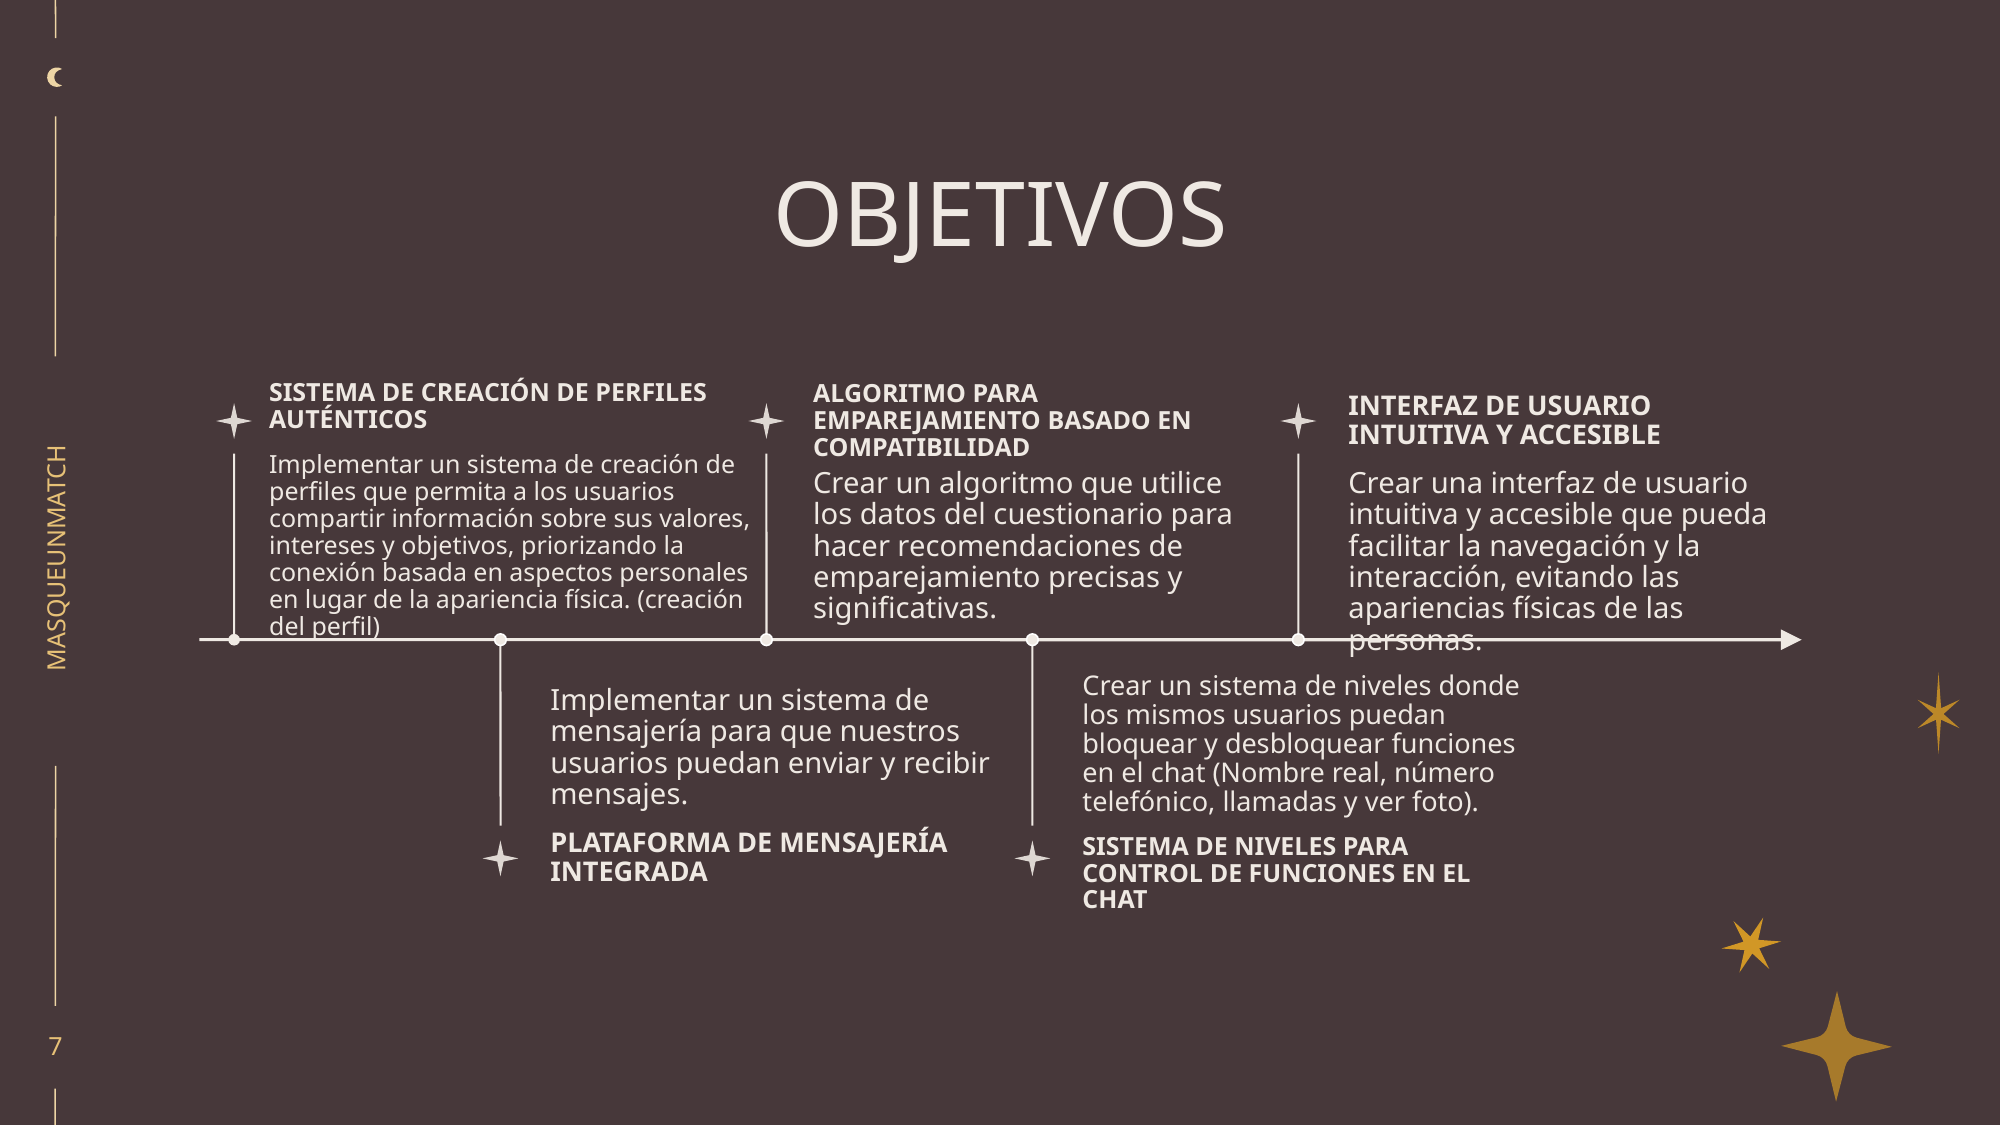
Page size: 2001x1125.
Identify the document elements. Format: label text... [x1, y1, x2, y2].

text_box [1026, 633, 1039, 646]
text_box SISTEMA DE CREACIÓN DE PERFILES AUTÉNTICOS [269, 374, 764, 440]
text_box [1014, 840, 1051, 877]
text_box ALGORITMO PARA EMPAREJAMIENTO BASADO EN COMPATIBILIDAD [813, 388, 1257, 454]
text_box Implementar un sistema de creación de perfiles que permita a los usuarios compartir información sobre sus valores, intereses y objetivos, priorizando la conexión basada en aspectos personales en lugar de la apariencia física. (creación del perfil) [269, 440, 764, 626]
title OBJETIVOS [175, 161, 1826, 275]
text_box Crear un sistema de niveles donde los mismos usuarios puedan bloquear y desbloquear funciones en el chat (Nombre real, número telefónico, llamadas y ver foto). [1082, 665, 1526, 832]
text_box Implementar un sistema de mensajería para que nuestros usuarios puedan enviar y recibir mensajes. [550, 639, 994, 825]
text_box INTERFAZ DE USUARIO INTUITIVA Y ACCESIBLE [1348, 388, 1792, 454]
text_box [748, 403, 785, 440]
text_box [216, 403, 253, 440]
text_box PLATAFORMA DE MENSAJERÍA INTEGRADA [550, 825, 994, 892]
text_box [199, 633, 313, 646]
text_box SISTEMA DE NIVELES PARA CONTROL DE FUNCIONES EN EL CHAT [1082, 844, 1526, 904]
slide_number 1 [25, 1032, 86, 1063]
text_box Crear una interfaz de usuario intuitiva y accesible que pueda facilitar la navegación y la interacción, evitando las apariencias físicas de las personas. [1348, 454, 1792, 640]
text_box [315, 633, 550, 646]
text_box Crear un algoritmo que utilice los datos del cuestionario para hacer recomendaciones de emparejamiento precisas y significativas. [813, 454, 1257, 640]
text_box [482, 840, 519, 877]
footer MASQUEUNMATCH [40, 348, 71, 769]
text_box [760, 633, 773, 646]
text_box [1257, 633, 1348, 646]
text_box [1280, 403, 1317, 440]
